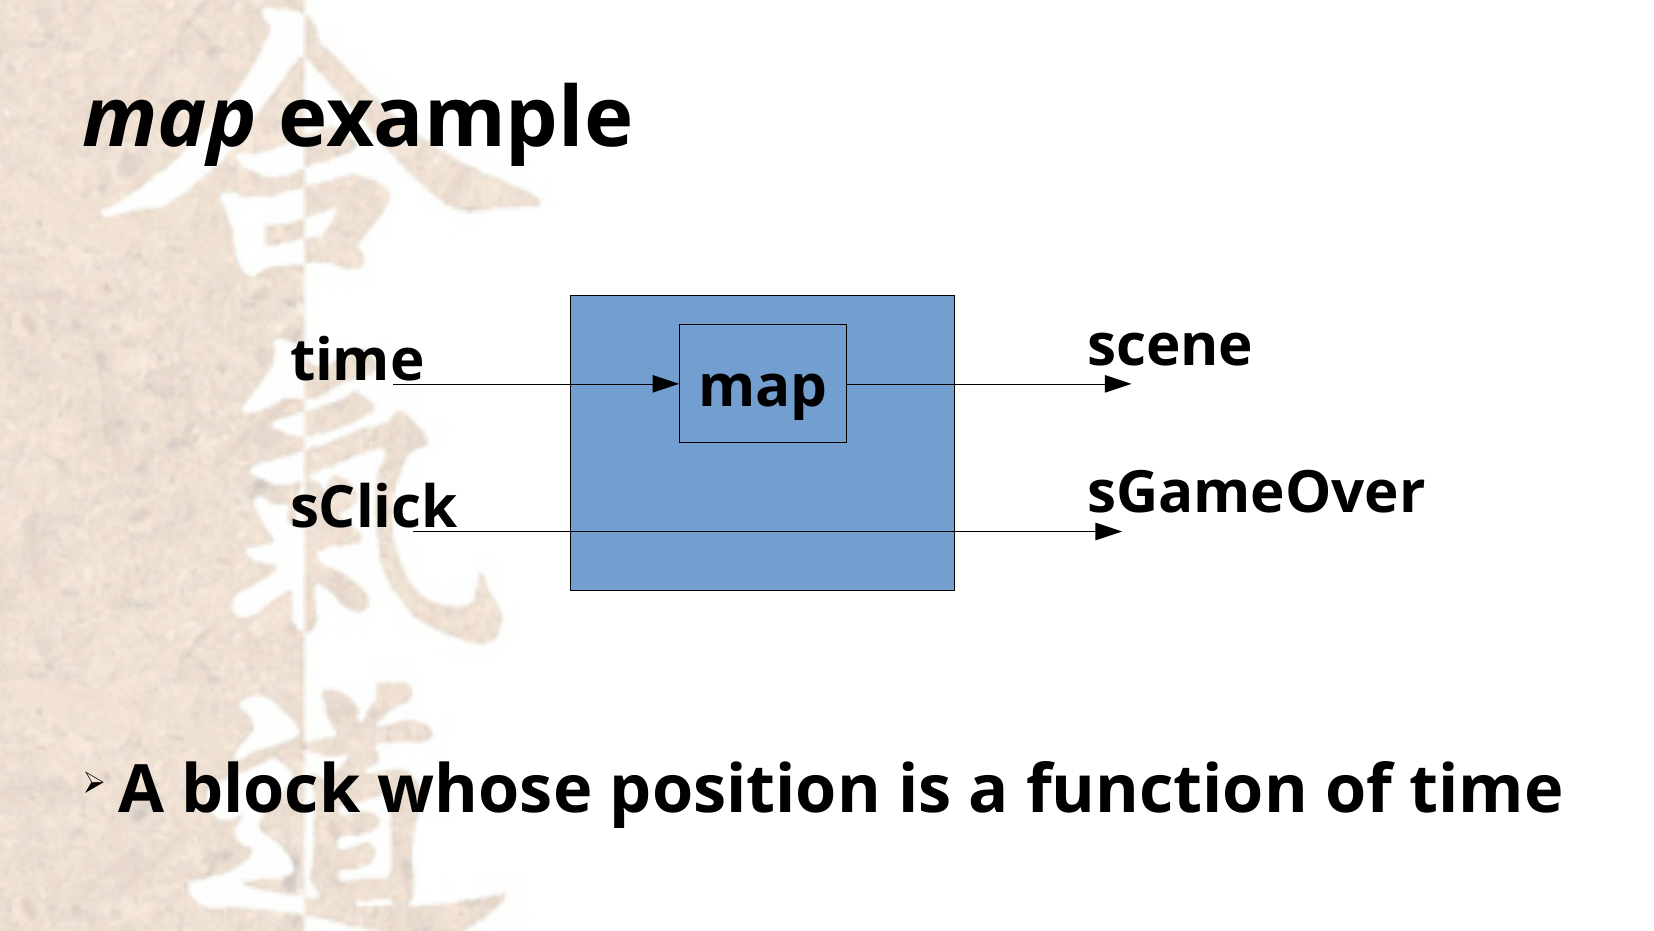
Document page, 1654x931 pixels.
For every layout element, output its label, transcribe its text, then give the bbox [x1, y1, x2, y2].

picture [0, 0, 1654, 931]
subtitle A block whose position is a function of time [82, 741, 1571, 886]
text_box map [679, 324, 847, 443]
text_box sGameOver [1072, 442, 1388, 517]
text_box [570, 532, 955, 591]
text_box time [275, 310, 496, 414]
text_box [570, 295, 955, 384]
title map example [82, 37, 1571, 193]
text_box [570, 385, 955, 531]
text_box sClick [275, 458, 496, 562]
text_box scene [1072, 295, 1325, 369]
